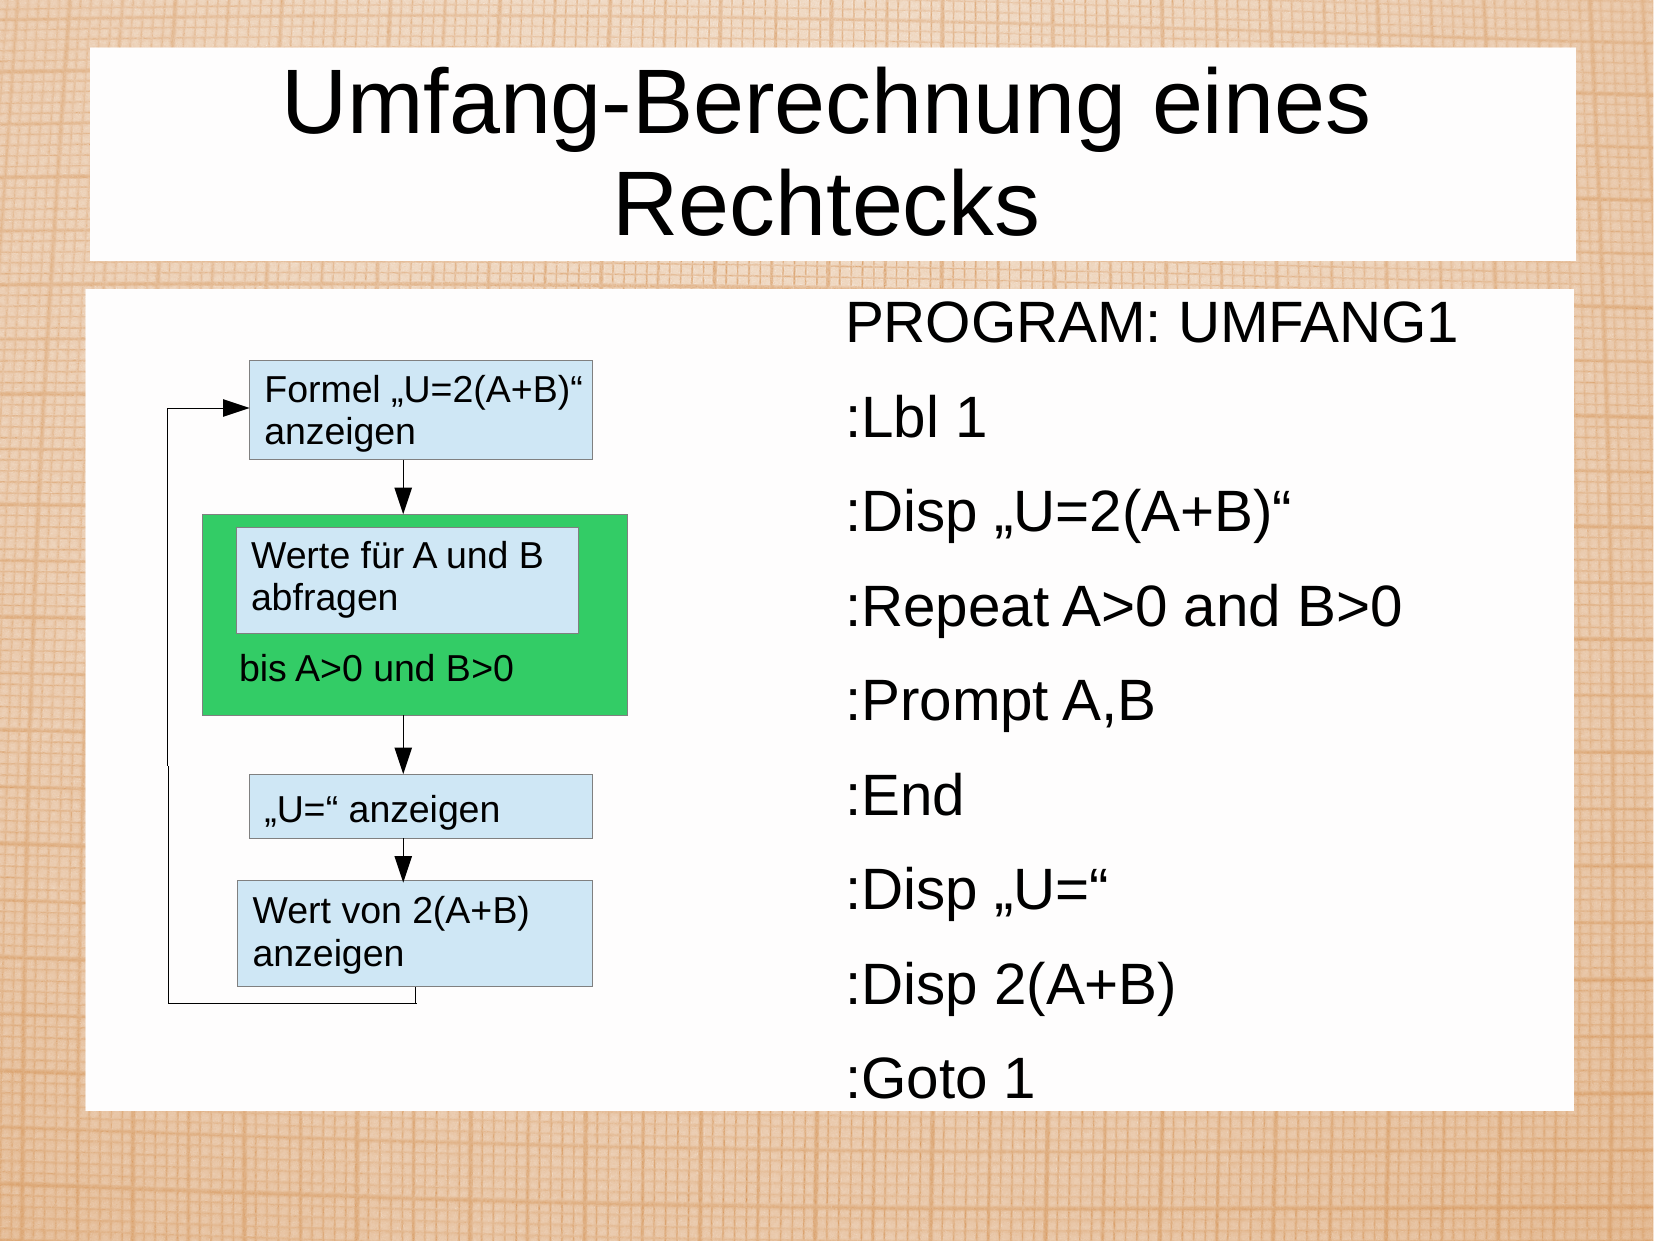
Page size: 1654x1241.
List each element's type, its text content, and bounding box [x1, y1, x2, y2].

text_box [237, 982, 593, 987]
text_box „U=“ anzeigen [249, 781, 581, 839]
text_box [202, 514, 628, 716]
text_box [249, 774, 593, 839]
text_box Wert von 2(A+B) anzeigen [237, 882, 593, 982]
list PROGRAM: UMFANG1 :Lbl 1 :Disp „U=2(A+B)“ :Repeat A>0 and B>0 :Prompt A,B :End :Disp „U=“ :Disp 2(A+B) :Goto 1 [845, 290, 1572, 1110]
text_box Werte für A und B abfragen [236, 527, 579, 626]
title Umfang-Berechnung eines Rechtecks [82, 49, 1571, 257]
picture [0, 0, 1654, 1241]
text_box Formel „U=2(A+B)“ anzeigen [249, 360, 605, 460]
text_box bis A>0 und B>0 [224, 639, 600, 697]
